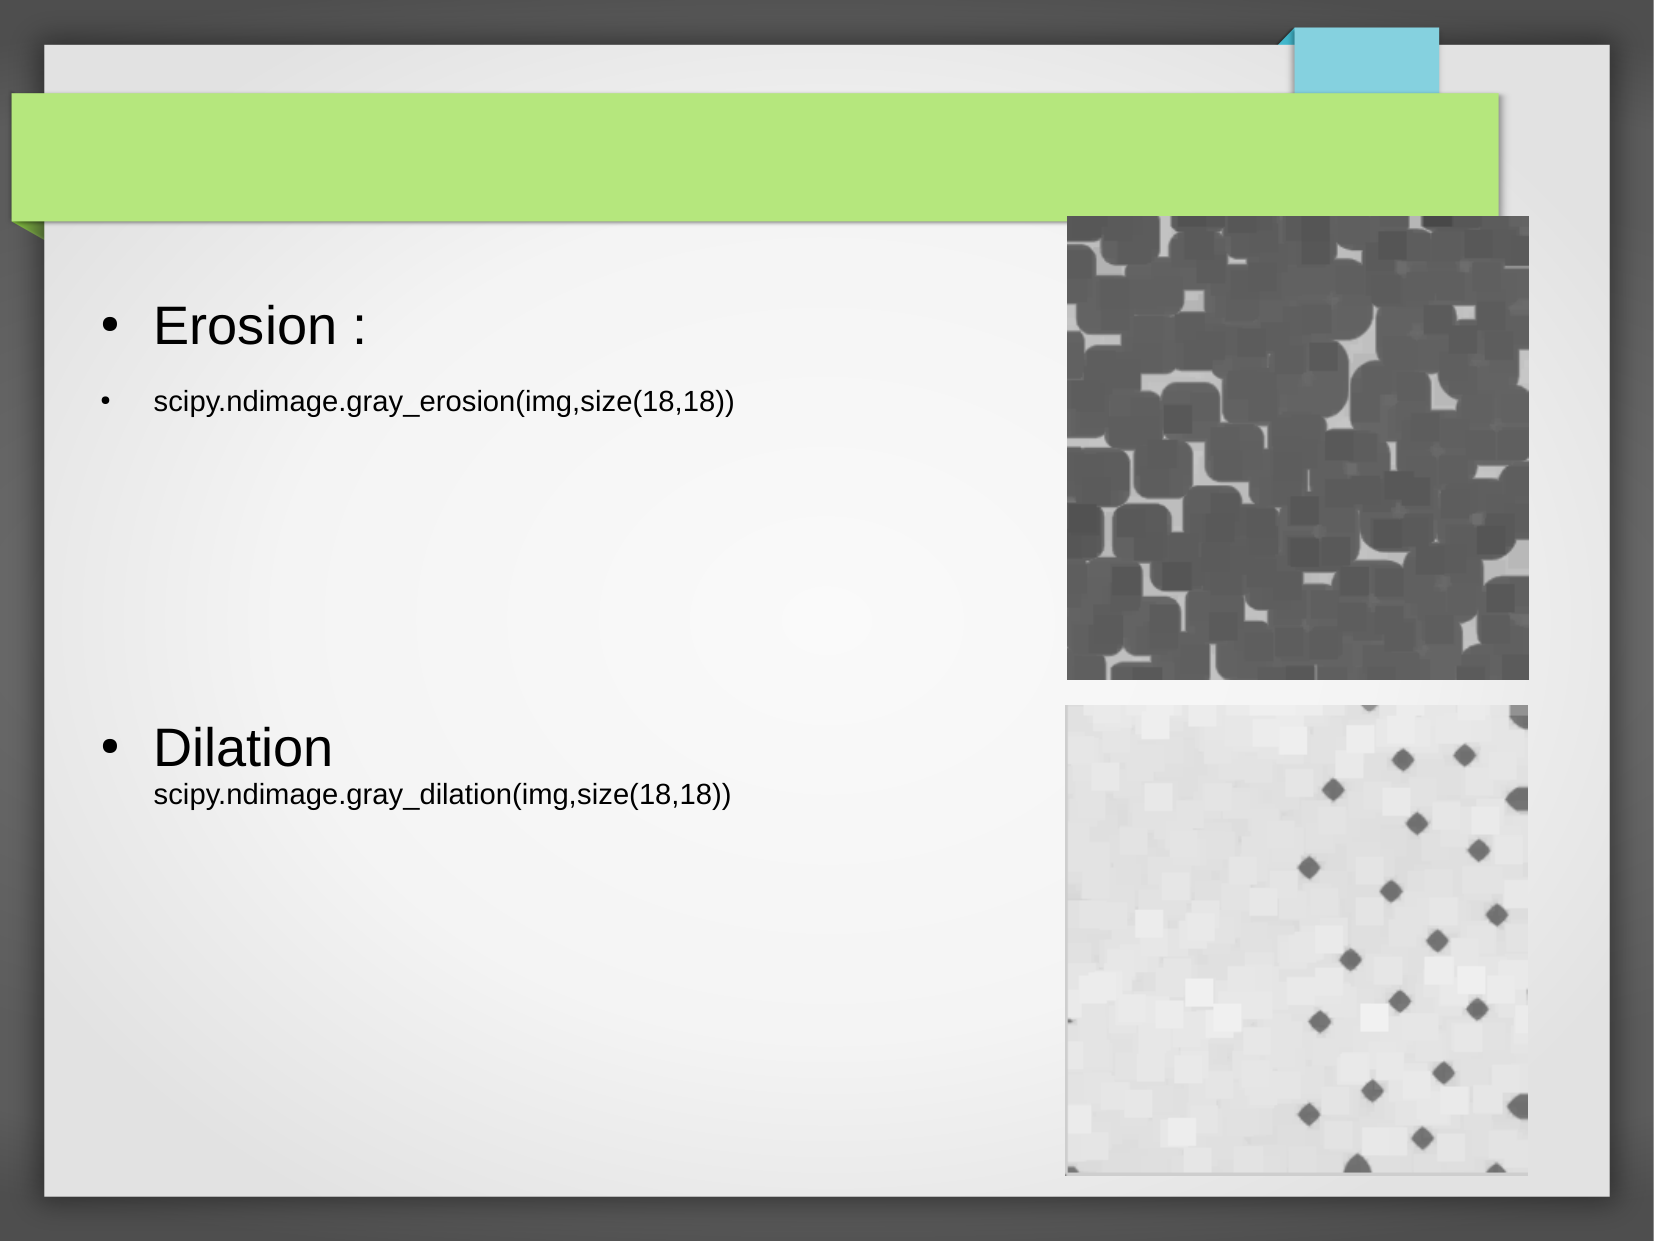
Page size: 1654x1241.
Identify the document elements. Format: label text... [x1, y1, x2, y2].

picture [0, 0, 1654, 1241]
list Erosion : scipy.ndimage.gray_erosion(img,size(18,18)) Dilation scipy.ndimage.gray_dilation(img,size(18,18)) [82, 295, 782, 1128]
